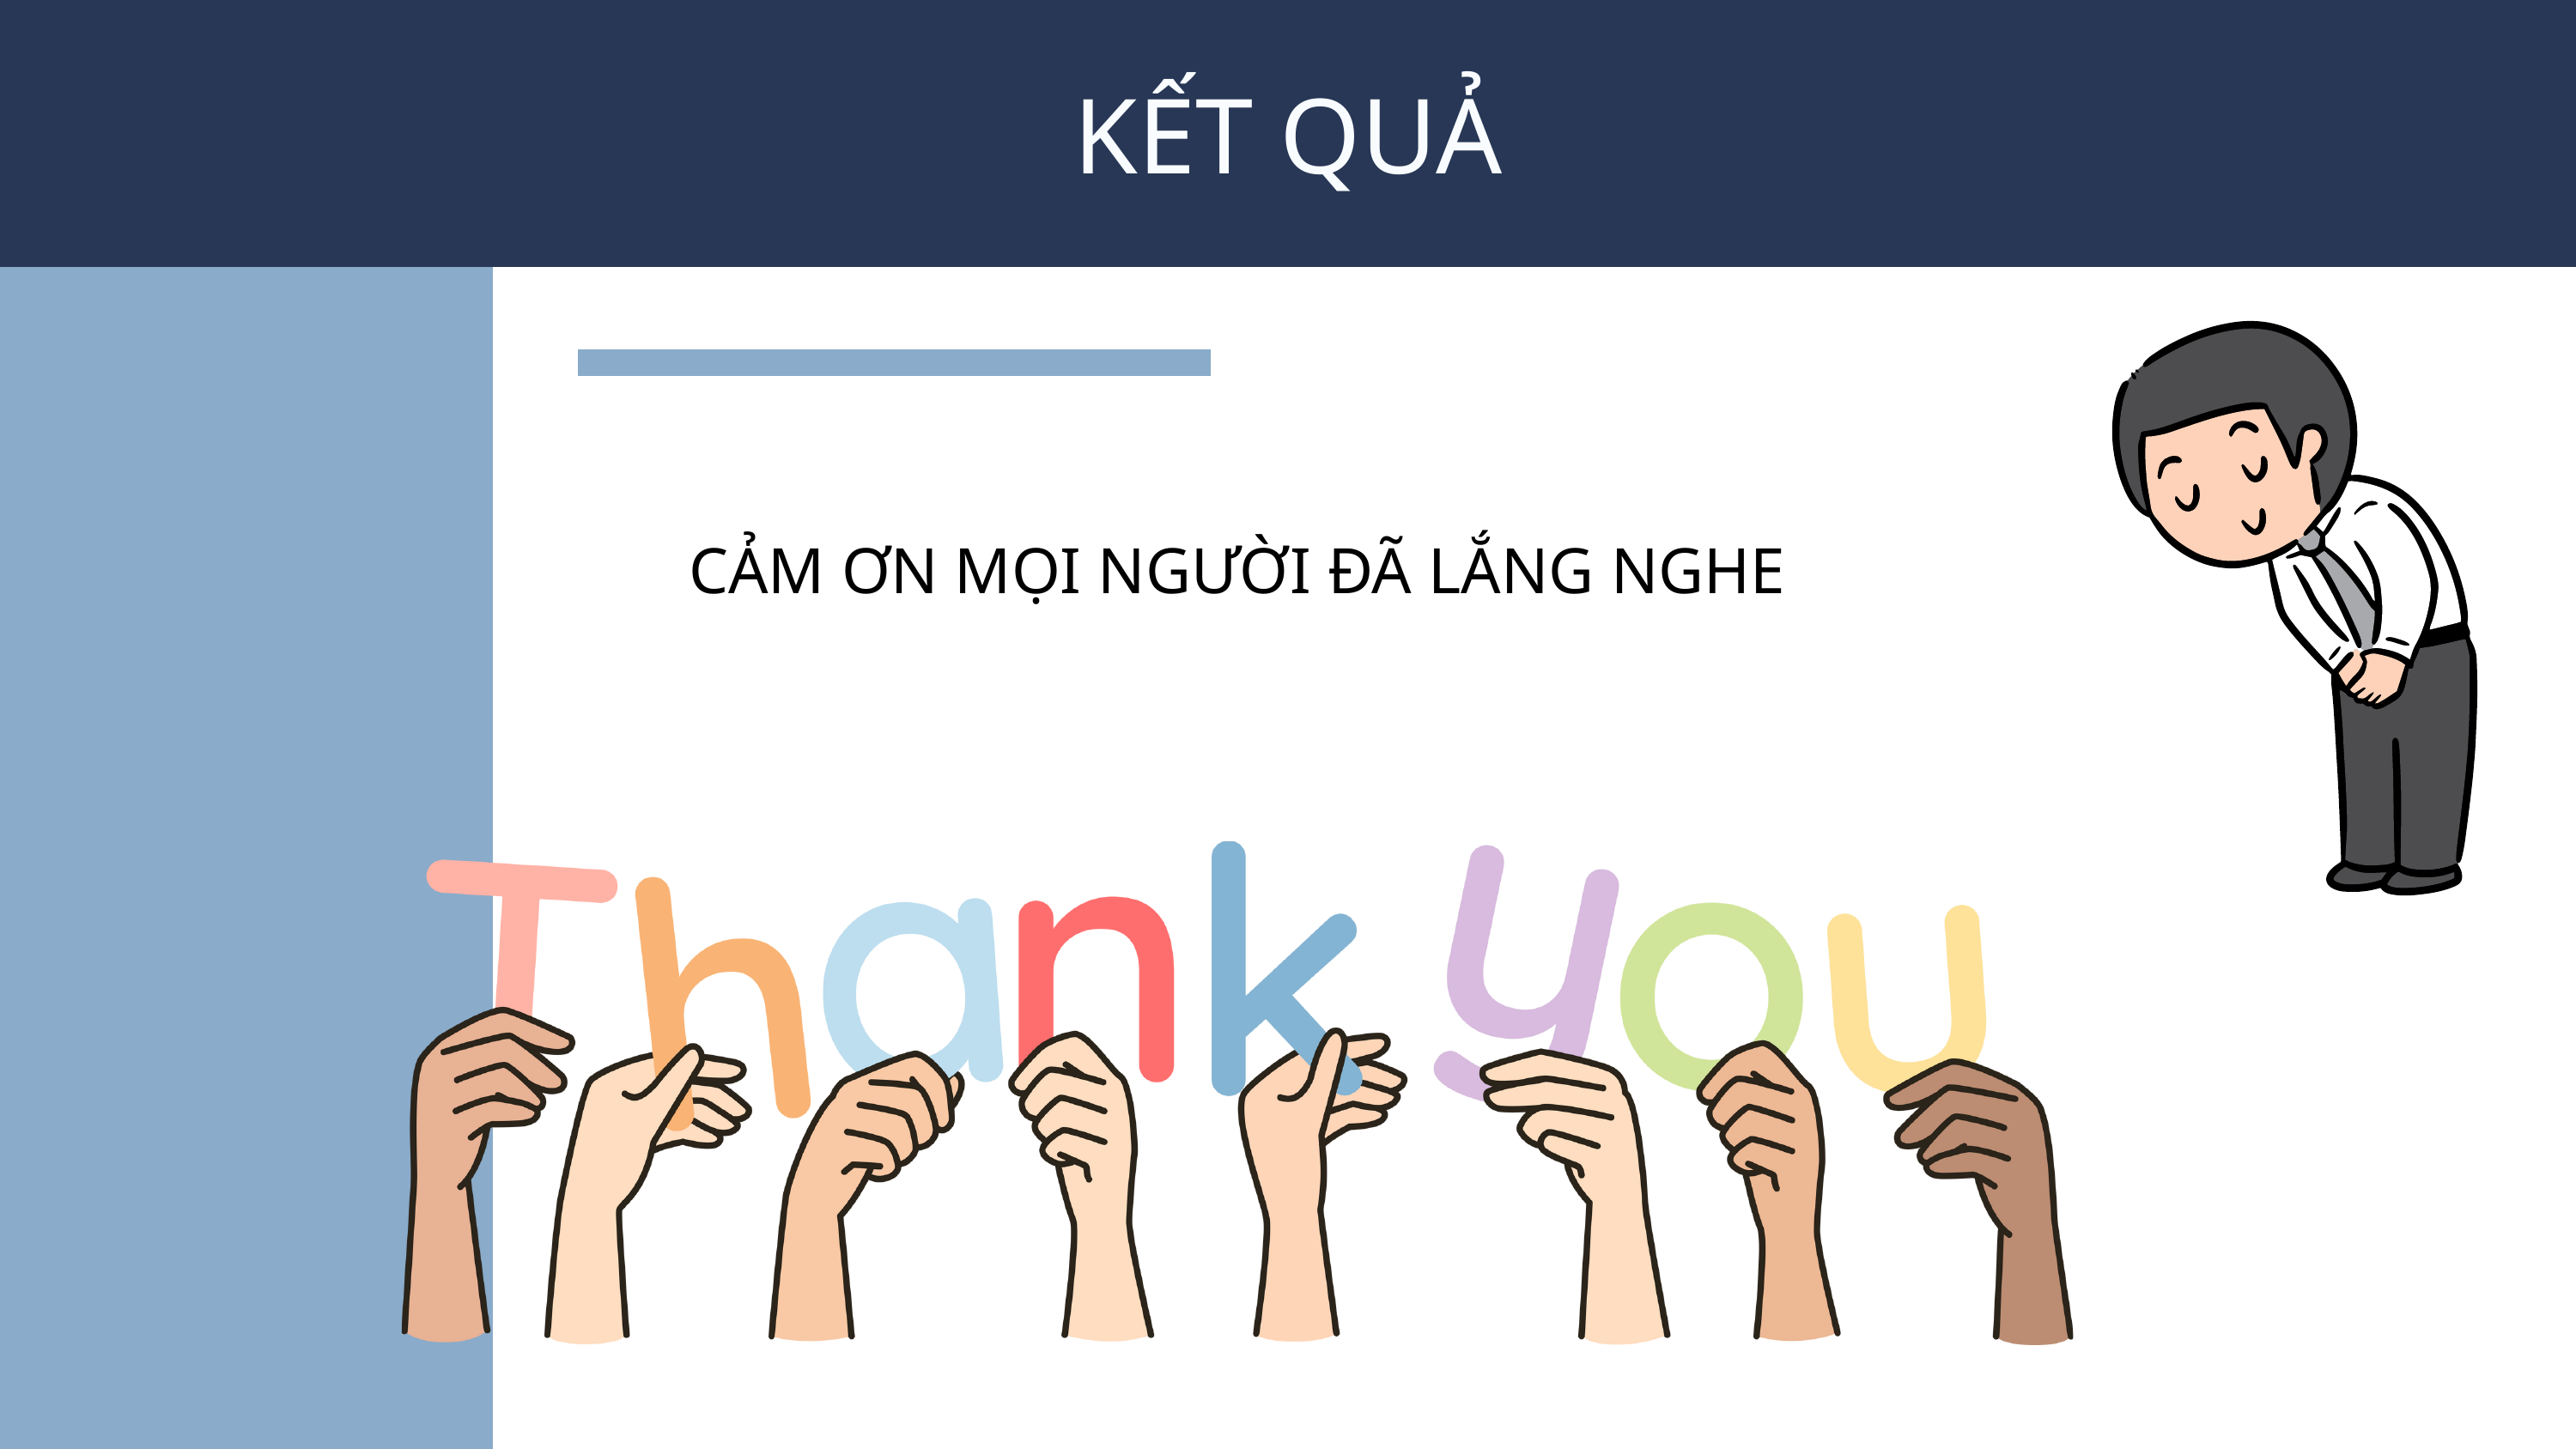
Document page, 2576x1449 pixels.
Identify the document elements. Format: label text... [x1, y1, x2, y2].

text_box [2110, 317, 2479, 897]
text_box KẾT QUẢ [301, 70, 2275, 194]
text_box CẢM ƠN MỌI NGƯỜI ĐÃ LẮNG NGHE [641, 530, 1833, 607]
text_box [0, 0, 2576, 1449]
text_box [578, 349, 1211, 376]
